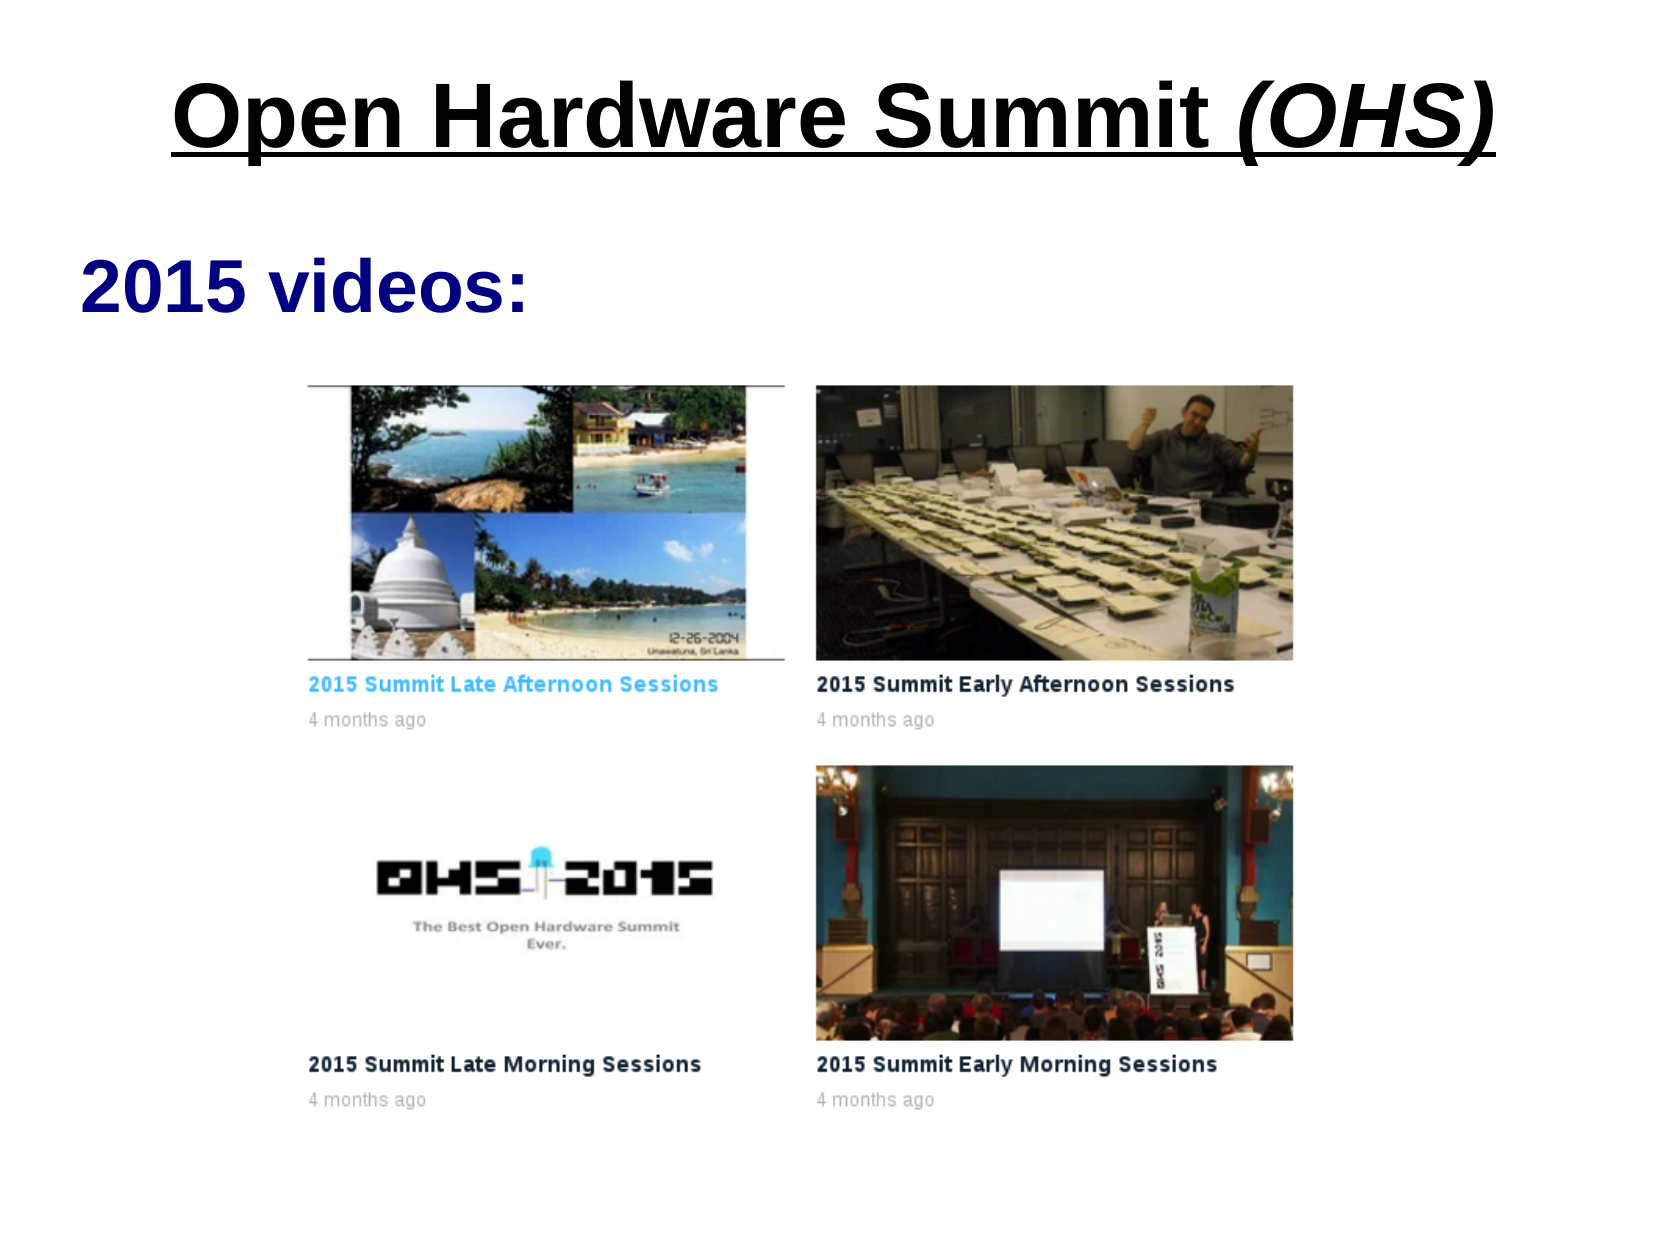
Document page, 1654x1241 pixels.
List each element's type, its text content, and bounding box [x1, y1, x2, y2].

text_box Open Hardware Summit (OHS) [156, 56, 1512, 175]
text_box 2015 videos: [45, 105, 1550, 551]
picture [294, 370, 1309, 1116]
